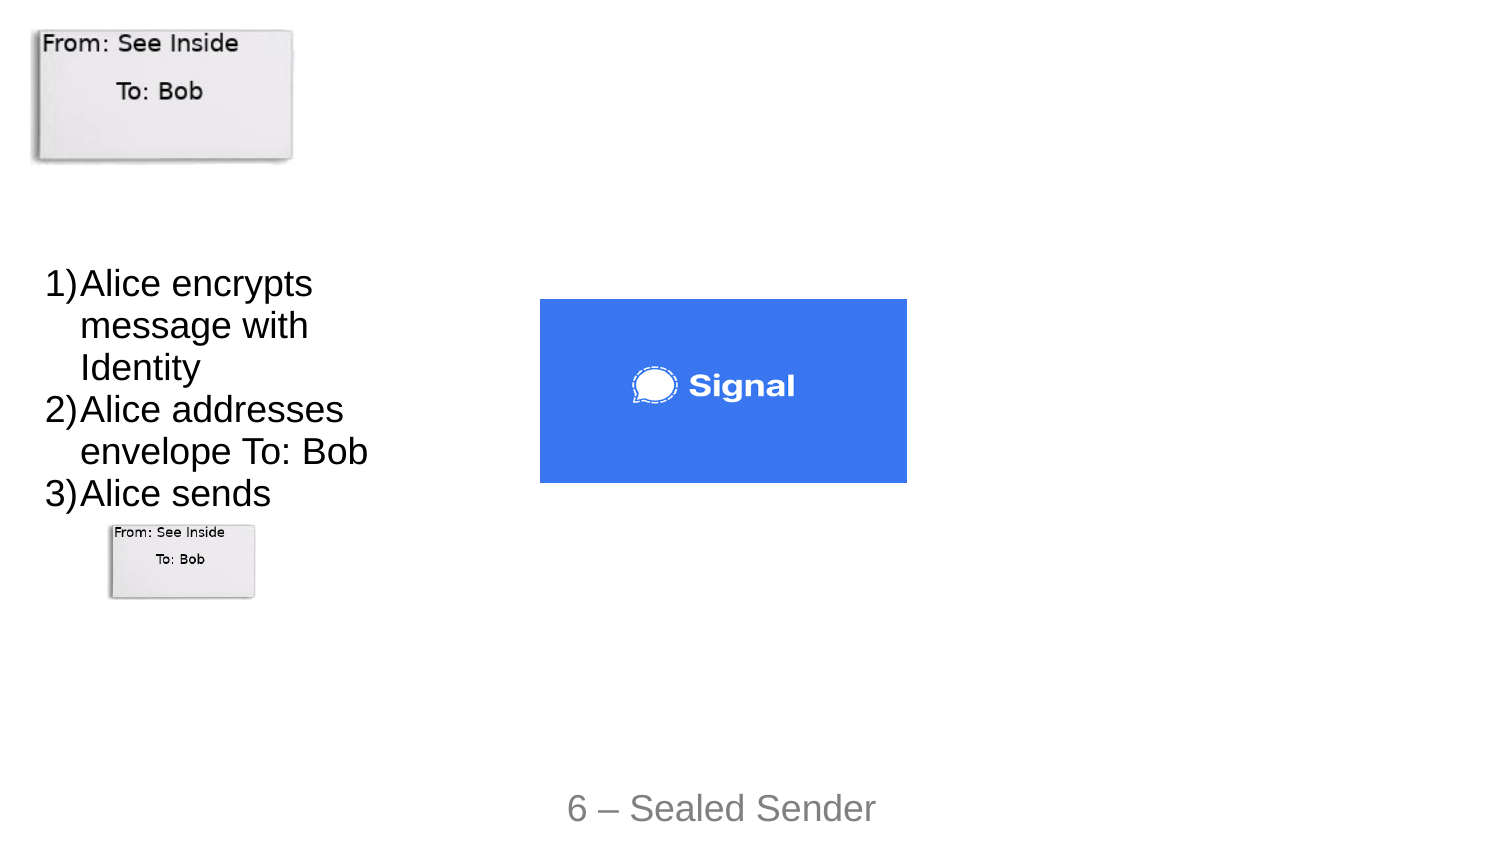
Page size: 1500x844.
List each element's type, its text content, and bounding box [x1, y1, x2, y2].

picture [107, 524, 256, 600]
text_box Alice encrypts message with Identity Alice addresses envelope To: Bob Alice sends [30, 254, 436, 564]
picture [30, 29, 295, 165]
picture [540, 299, 907, 483]
text_box 6 – Sealed Sender [552, 779, 892, 837]
